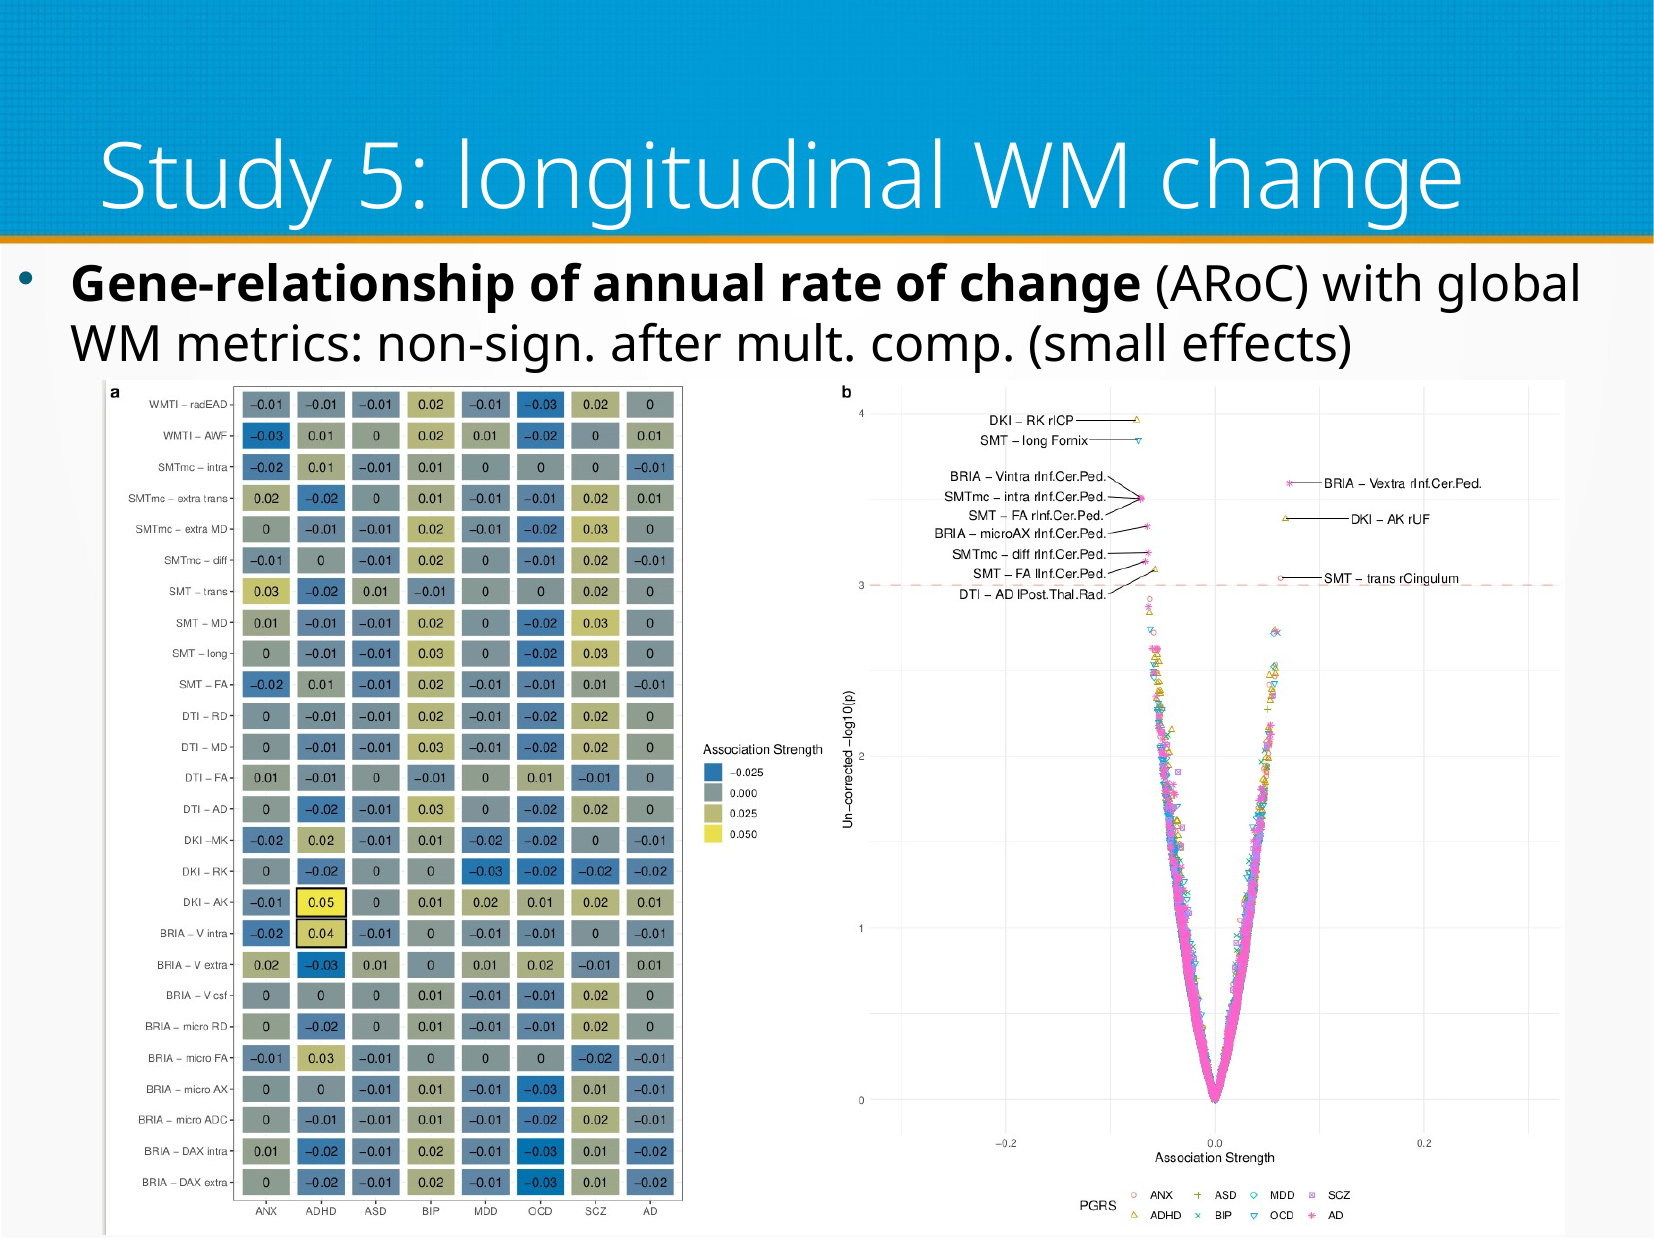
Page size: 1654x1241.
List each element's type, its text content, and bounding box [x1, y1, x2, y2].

title Study 5: longitudinal WM change [98, 19, 1654, 227]
list Gene-relationship of annual rate of change (ARoC) with global WM metrics: non-sign. after mult. comp. (small effects) [0, 251, 1625, 863]
picture [0, 233, 1654, 1241]
